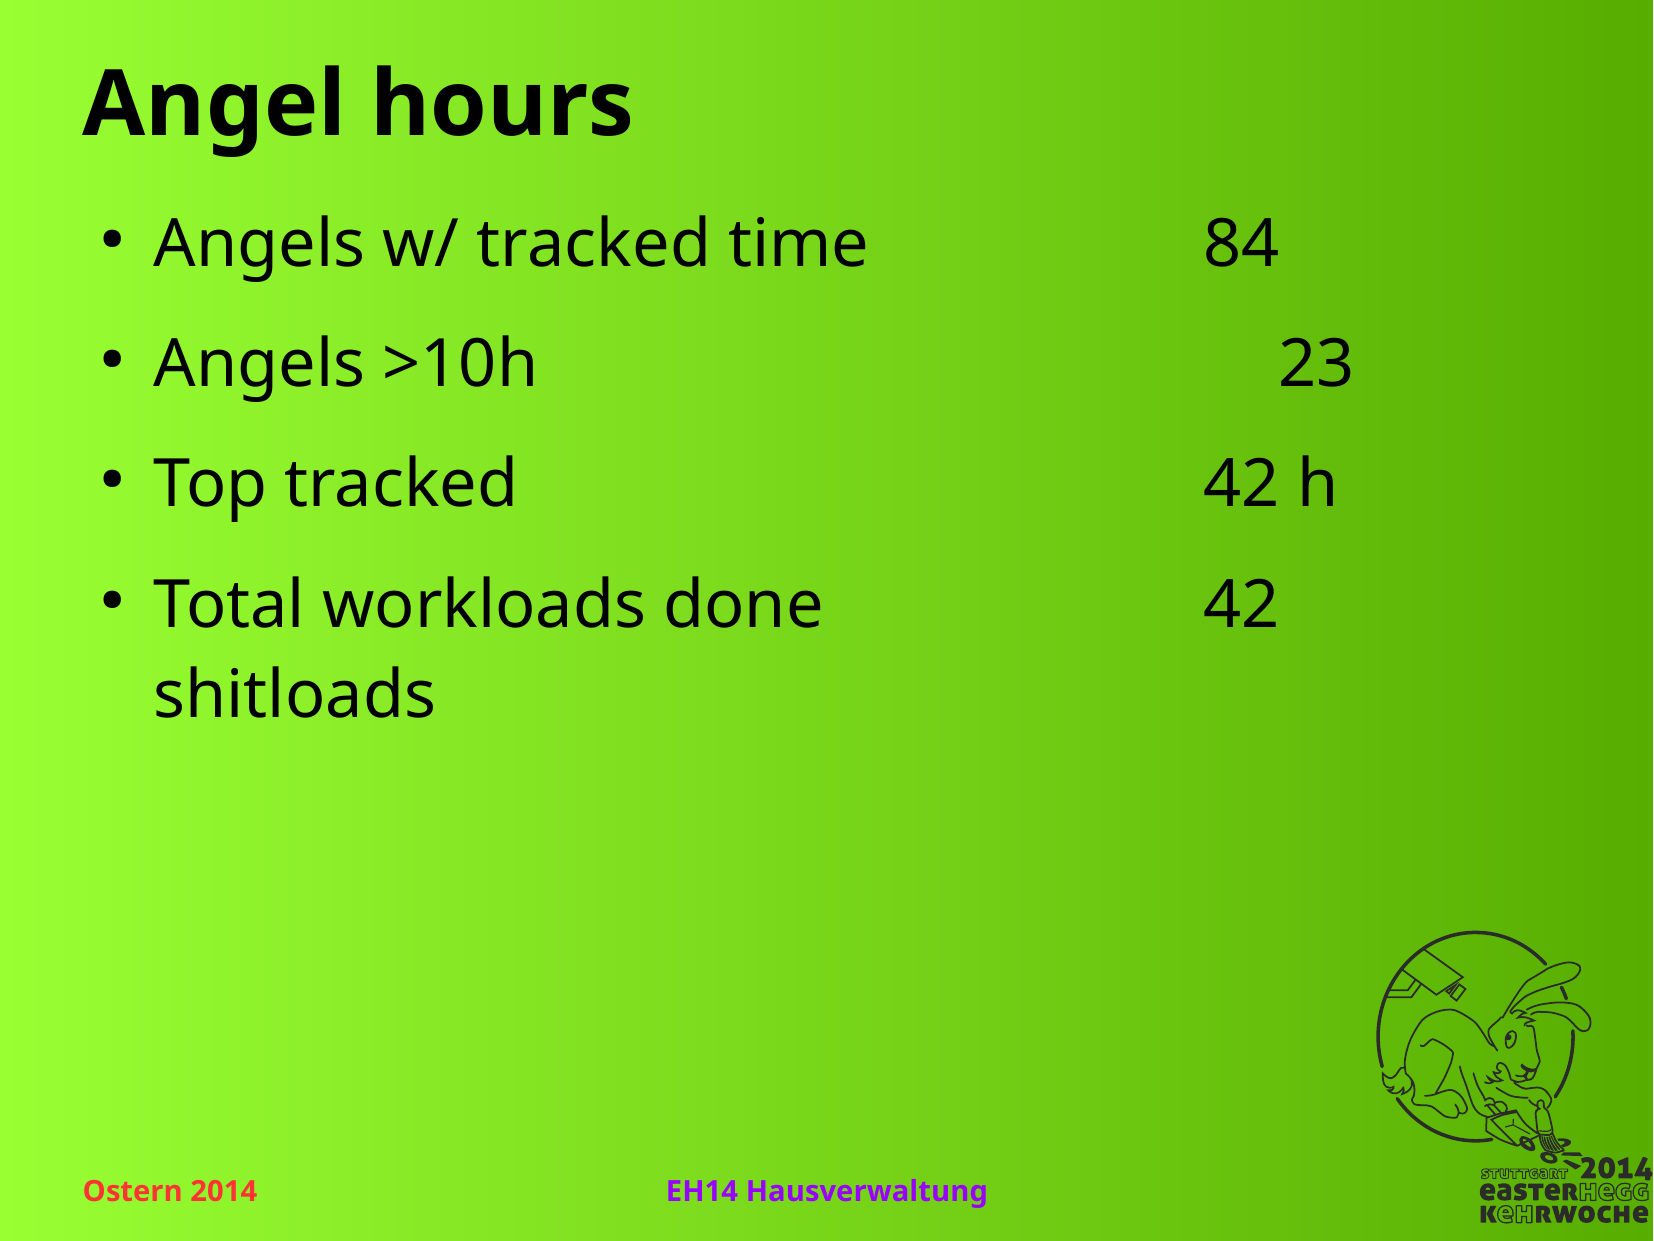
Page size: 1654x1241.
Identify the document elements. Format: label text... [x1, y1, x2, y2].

title Angel hours [82, 49, 1571, 151]
title Party Stats [77, 0, 82, 1240]
list Angels w/ tracked time 84 Angels >10h 23 Top tracked 42 h Total workloads done 42 shitloads [82, 195, 1571, 1131]
